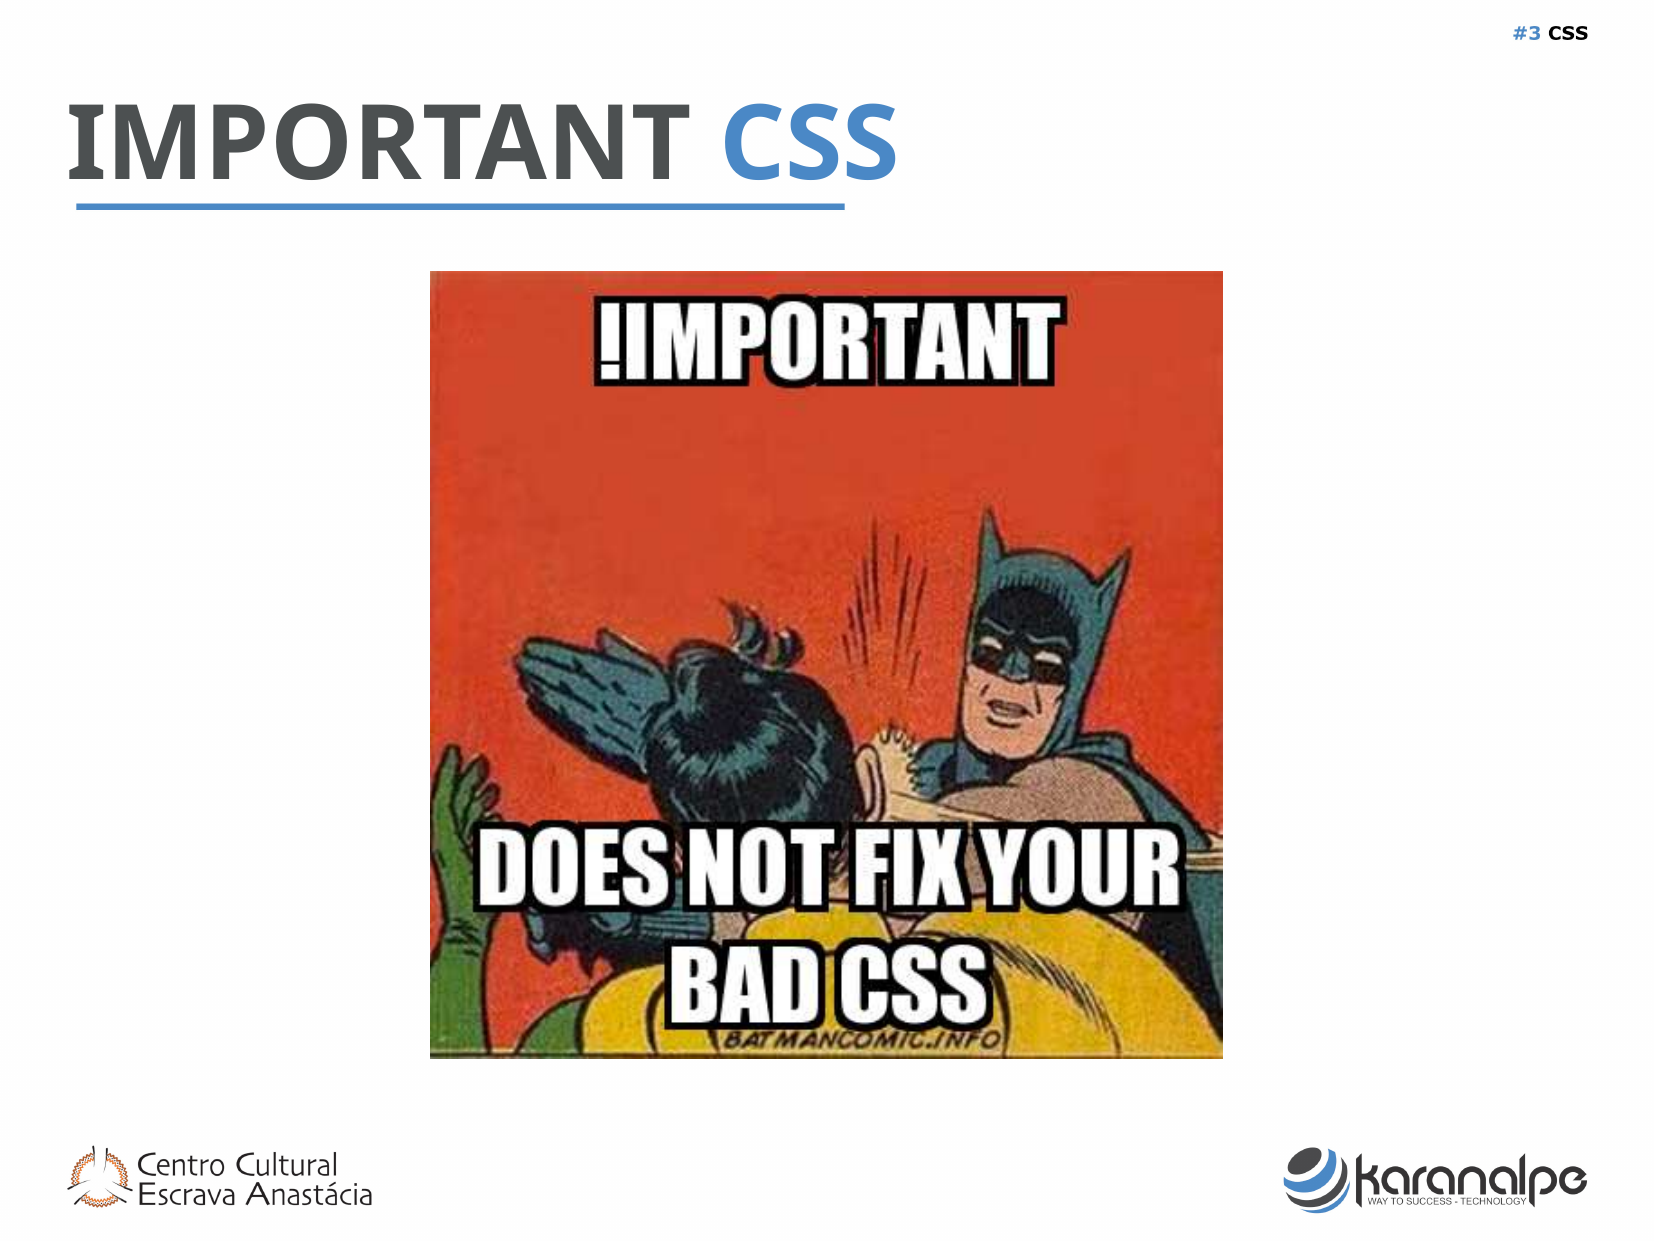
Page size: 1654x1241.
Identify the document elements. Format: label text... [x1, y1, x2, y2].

picture [0, 0, 1654, 1241]
title IMPORTANT CSS [66, 35, 1555, 243]
